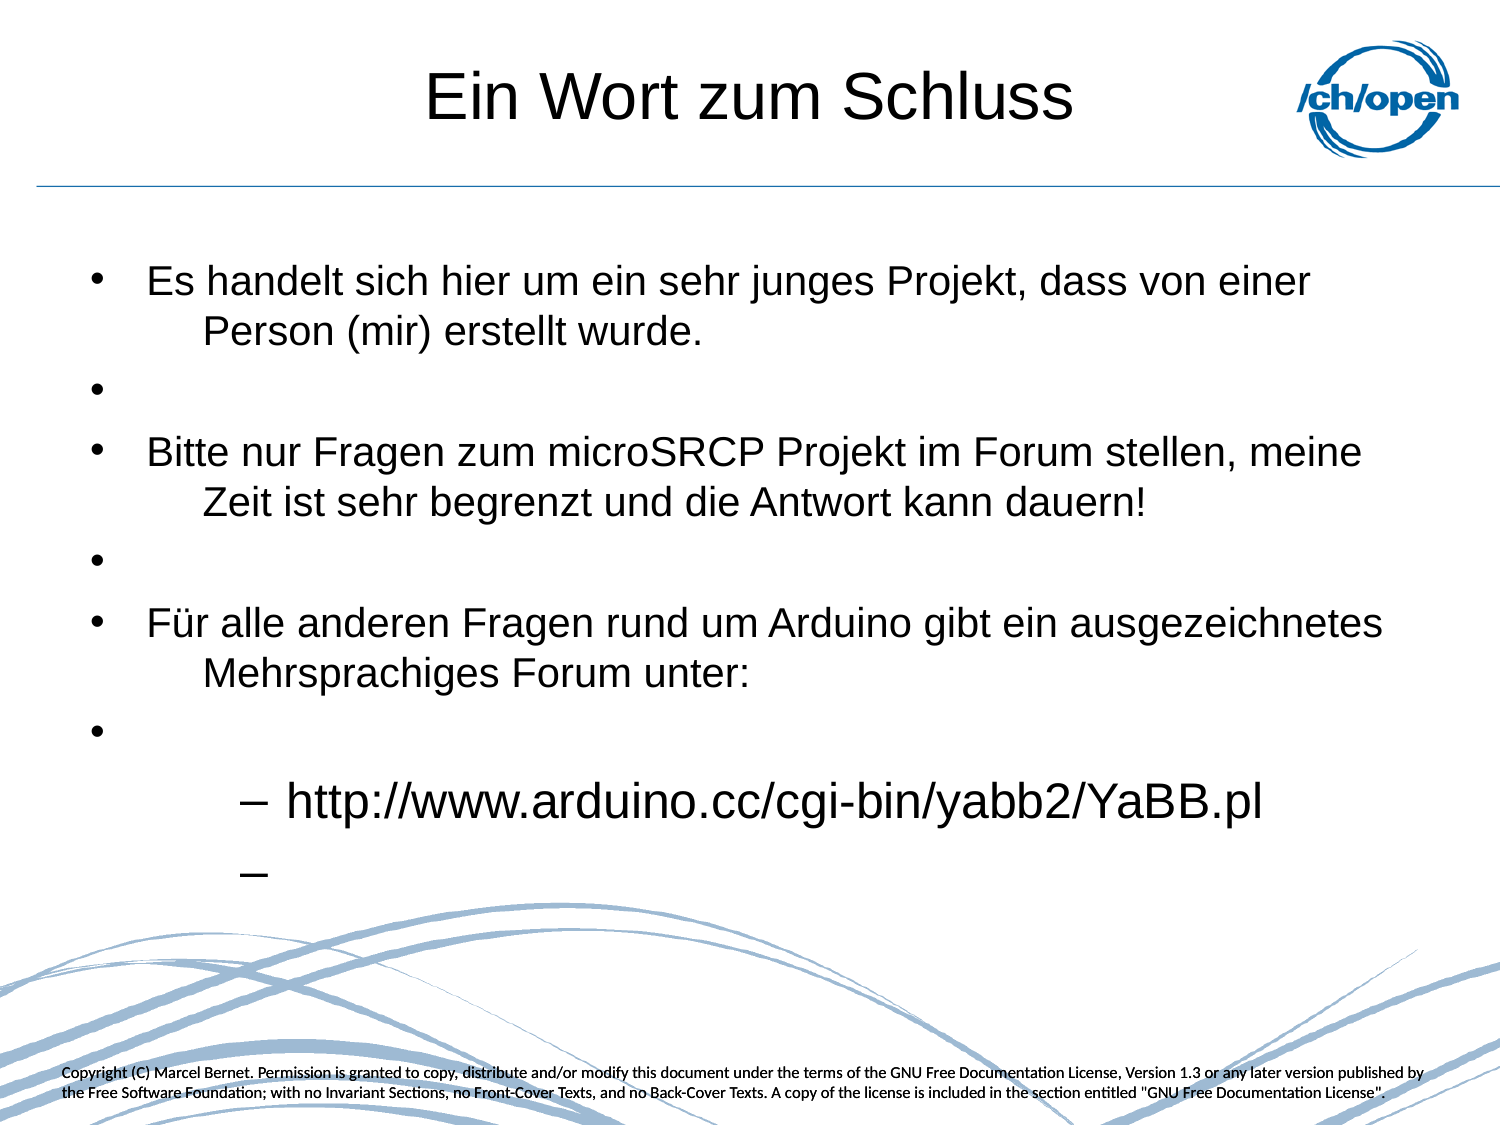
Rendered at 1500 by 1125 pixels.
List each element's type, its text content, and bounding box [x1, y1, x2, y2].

list Es handelt sich hier um ein sehr junges Projekt, dass von einer Person (mir) erstellt wurde. Bitte nur Fragen zum microSRCP Projekt im Forum stellen, meine Zeit ist sehr begrenzt und die Antwort kann dauern! Für alle anderen Fragen rund um Arduino gibt ein ausgezeichnetes Mehrsprachiges Forum unter: http://www.arduino.cc/cgi-bin/yabb2/YaBB.pl [75, 246, 1426, 1005]
title Ein Wort zum Schluss [75, 45, 1426, 165]
text_box Copyright (C) Marcel Bernet. Permission is granted to copy, distribute and/or modify this document under the terms of the GNU Free Documentation License, Version 1.3 or any later version published by the Free Software Foundation; with no Invariant Sections, no Front-Cover Texts, and no Back-Cover Texts. A copy of the license is included in the section entitled "GNU Free Documentation License". [46, 1054, 1454, 1111]
